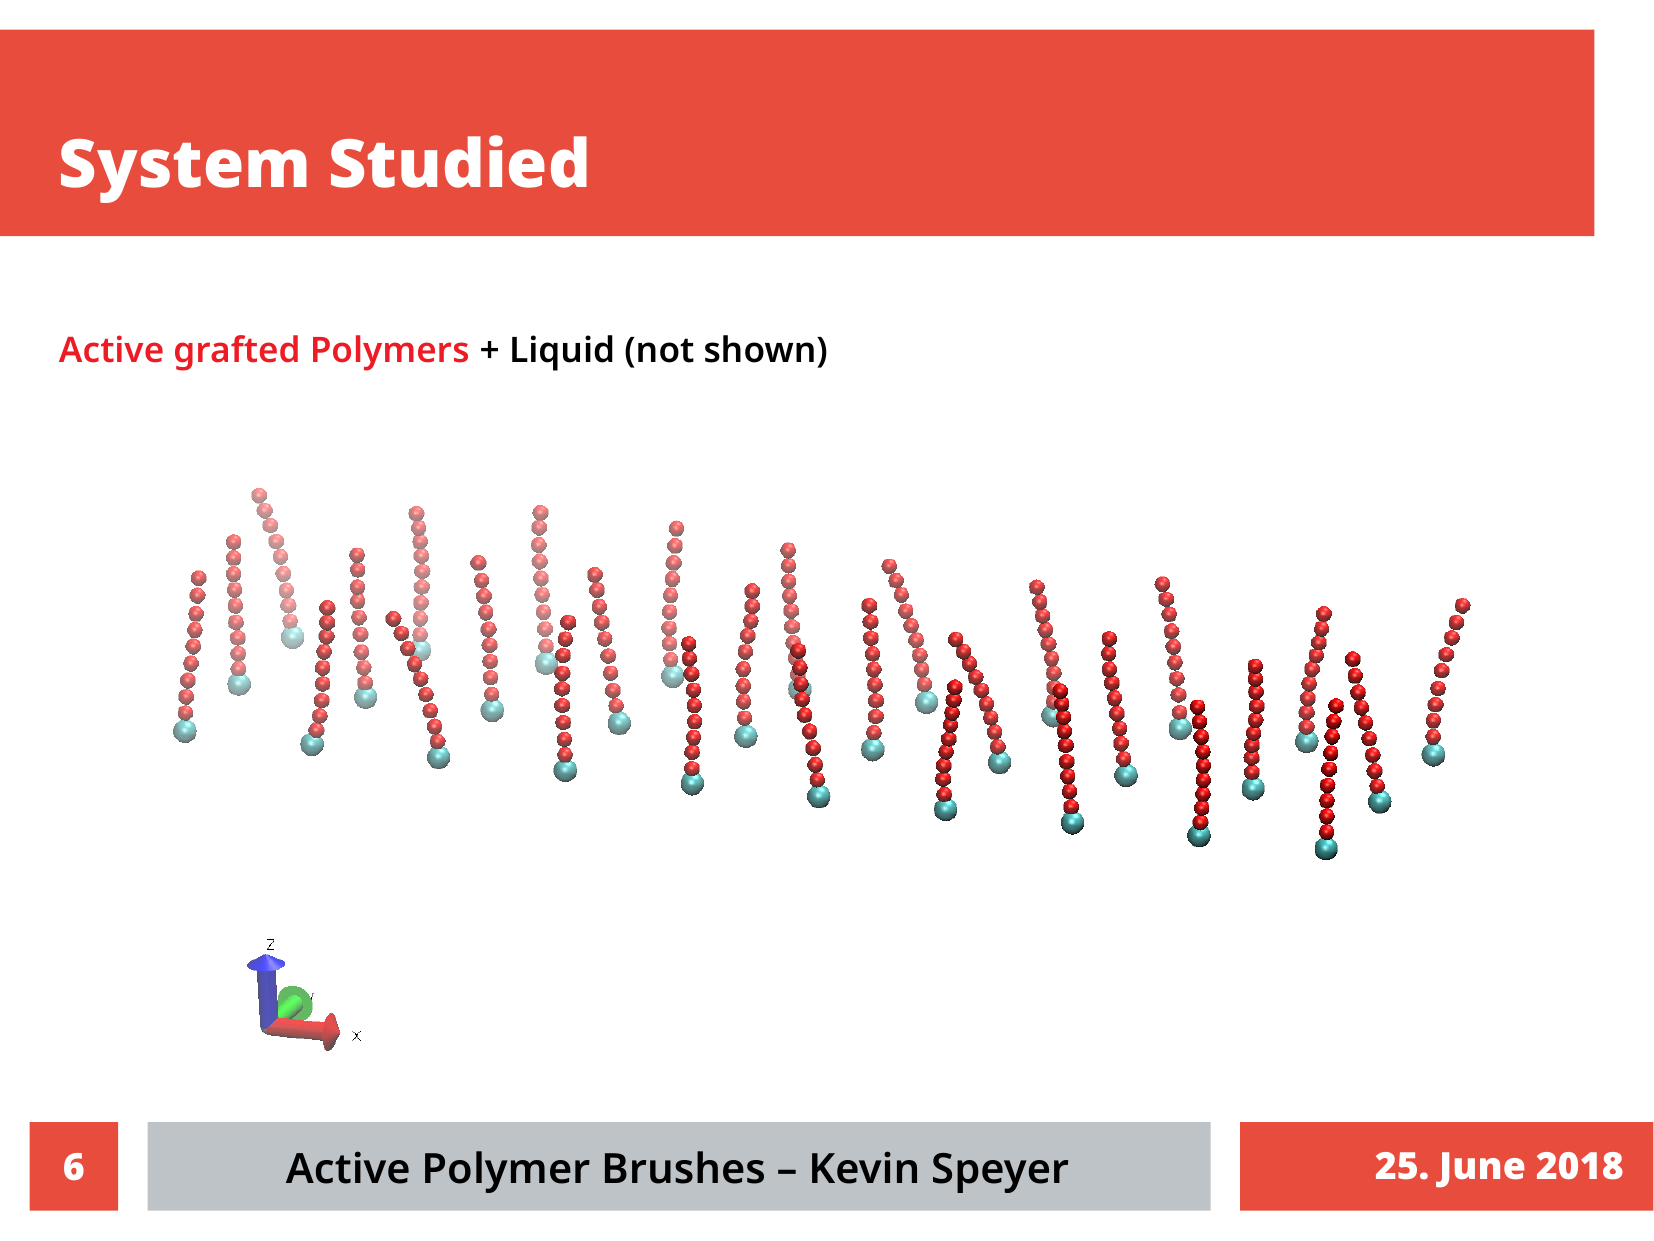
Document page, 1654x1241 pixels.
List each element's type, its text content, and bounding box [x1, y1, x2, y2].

picture [89, 458, 1500, 1095]
text_box Active Polymer Brushes – Kevin Speyer [149, 1138, 1206, 1198]
title System Studied [59, 59, 1595, 207]
list Active grafted Polymers + Liquid (not shown) [59, 324, 1372, 374]
